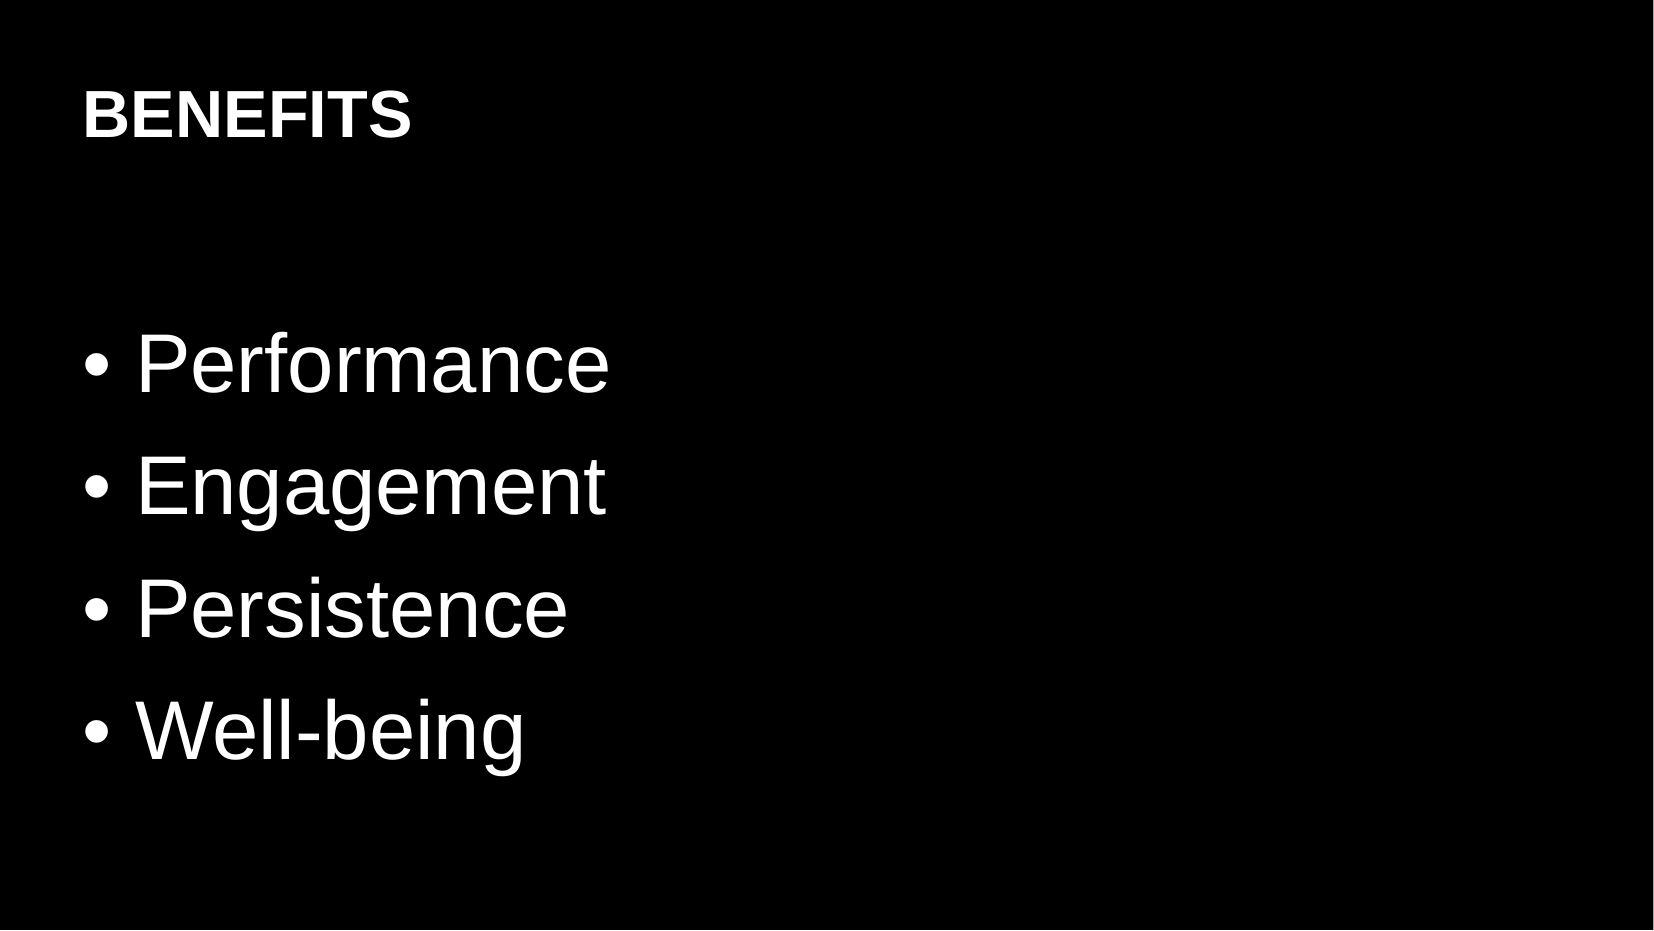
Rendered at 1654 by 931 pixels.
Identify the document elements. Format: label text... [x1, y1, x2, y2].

list • Performance • Engagement • Persistence • Well-being [82, 316, 1571, 857]
title BENEFITS [82, 37, 1571, 193]
